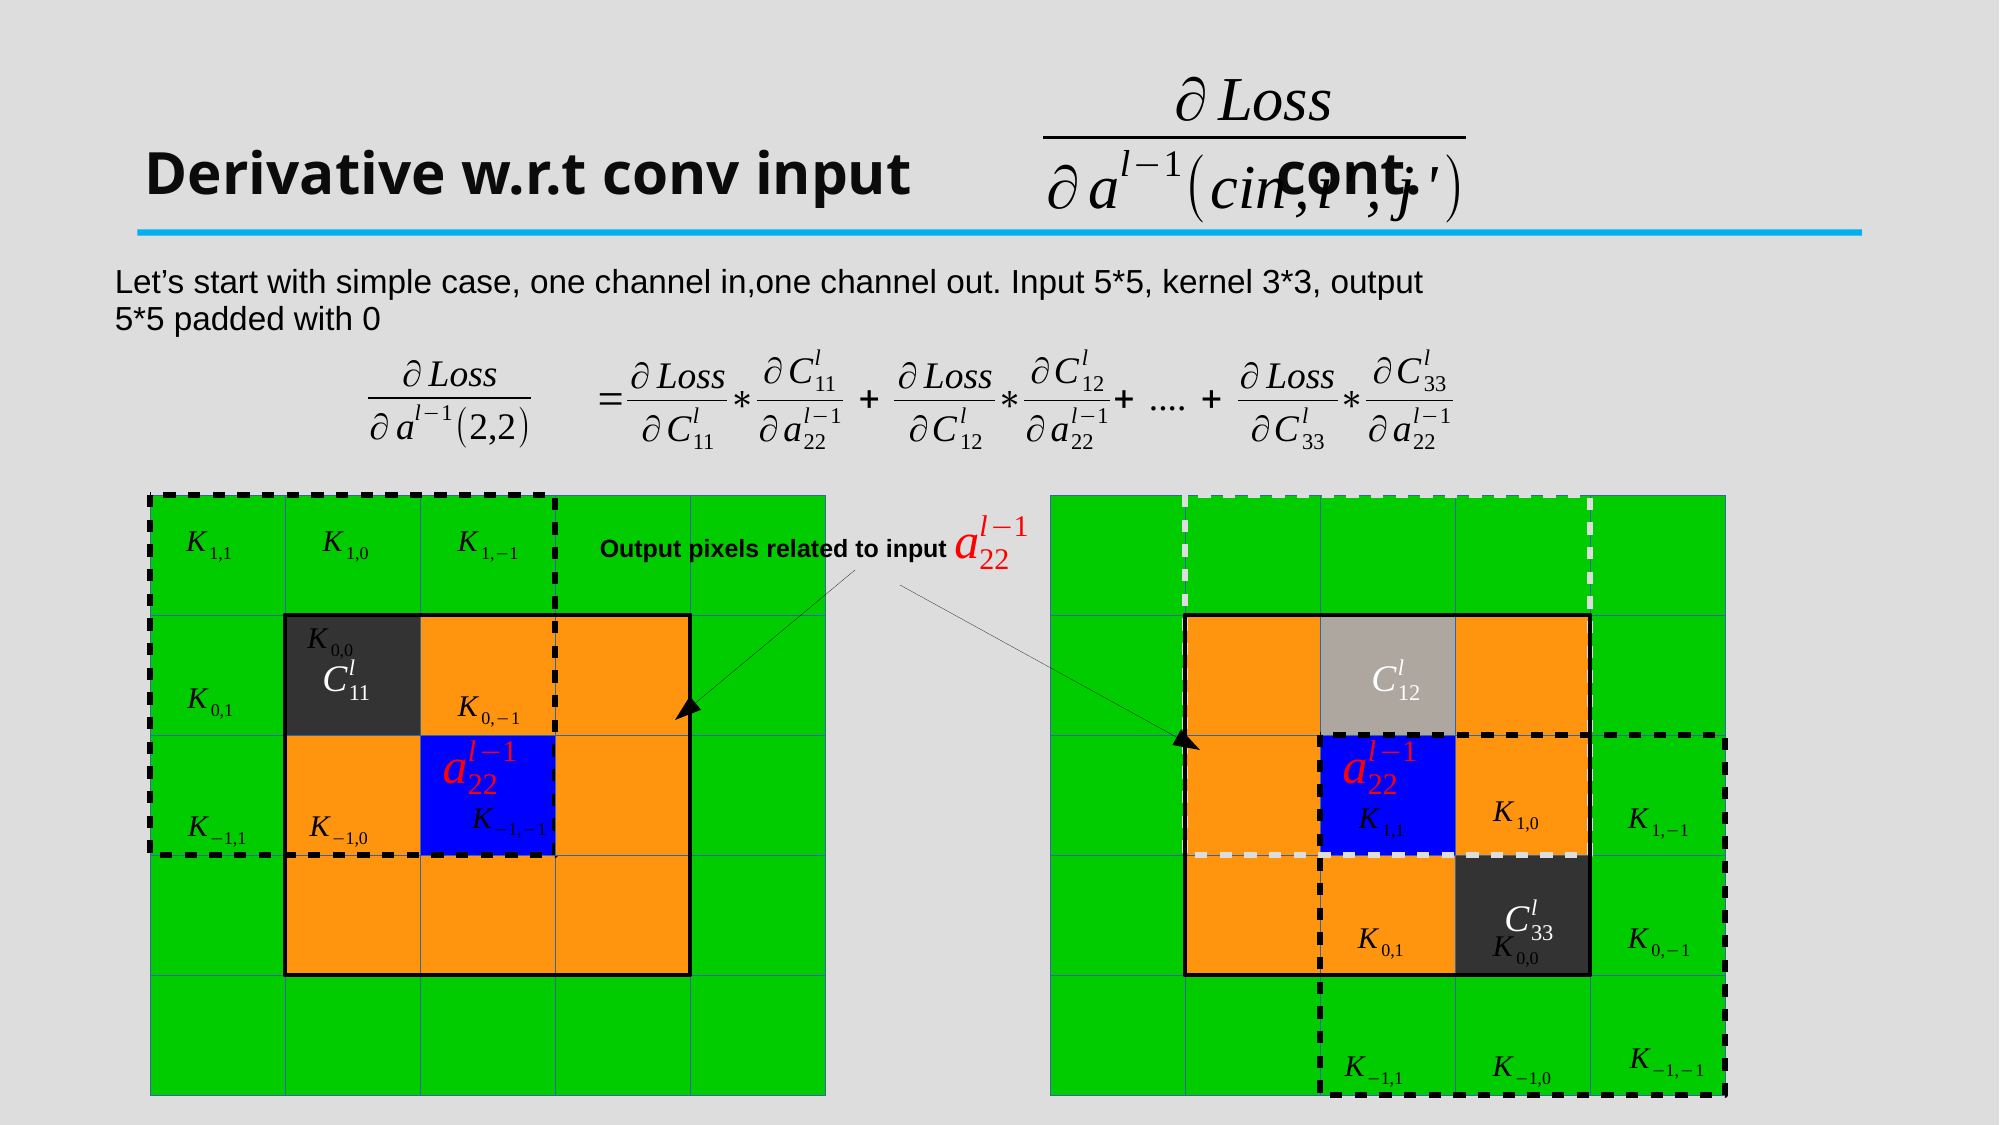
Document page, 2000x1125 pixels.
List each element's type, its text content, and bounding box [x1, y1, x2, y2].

chart [315, 525, 375, 563]
chart [1033, 64, 1475, 226]
chart [301, 810, 376, 848]
title Derivative w.r.t conv input cont. [137, 108, 1863, 233]
chart [180, 810, 254, 848]
chart [1620, 802, 1696, 841]
chart [585, 345, 1461, 455]
text_box [1050, 495, 1726, 1096]
chart [435, 736, 553, 840]
chart [1336, 1050, 1411, 1088]
chart [1350, 922, 1411, 961]
chart [450, 525, 525, 563]
chart [1620, 922, 1696, 961]
text_box Output pixels related to input [585, 527, 946, 571]
chart [946, 510, 1036, 577]
chart [299, 622, 377, 706]
chart [1621, 1042, 1711, 1081]
text_box Let’s start with simple case, one channel in,one channel out. Input 5*5, kernel 3*3, output 5*5 padded with 0 [99, 256, 1441, 346]
chart [360, 353, 539, 451]
text_box [287, 617, 688, 973]
chart [178, 525, 238, 563]
chart [1485, 1050, 1559, 1088]
text_box [150, 495, 826, 1096]
chart [1485, 795, 1546, 833]
chart [179, 682, 240, 721]
chart [1365, 655, 1427, 706]
text_box [1187, 617, 1588, 973]
chart [1335, 735, 1424, 841]
chart [1485, 895, 1561, 968]
chart [450, 690, 526, 728]
